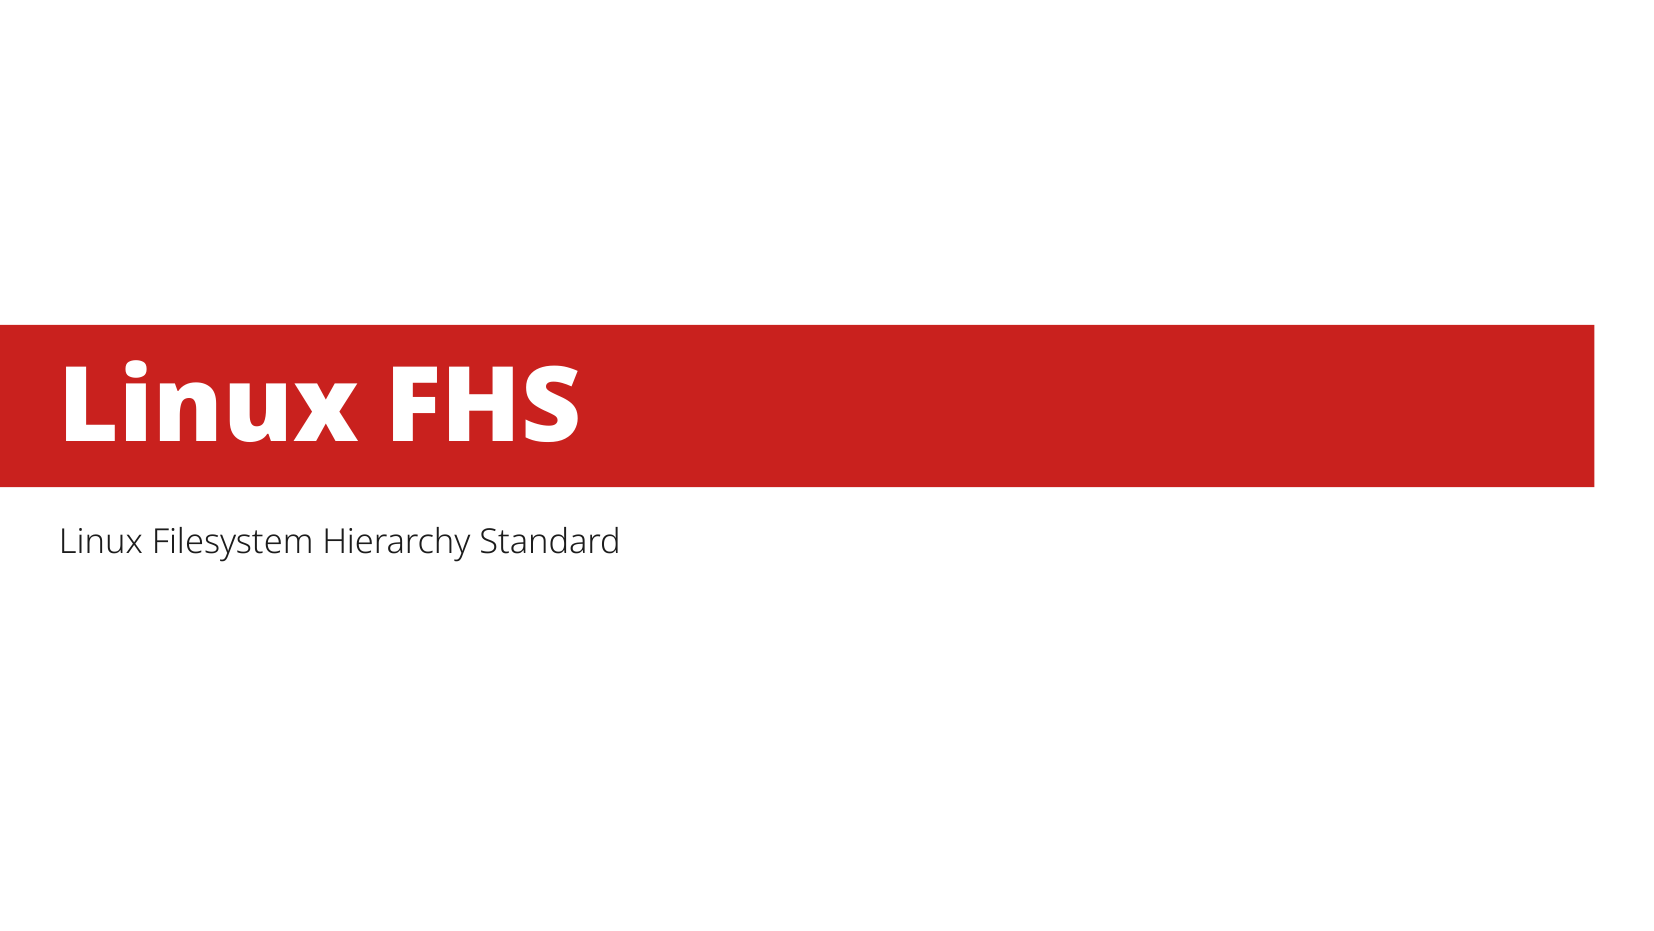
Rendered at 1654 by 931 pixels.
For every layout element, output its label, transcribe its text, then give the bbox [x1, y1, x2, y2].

subtitle Linux Filesystem Hierarchy Standard [59, 516, 1536, 827]
title Linux FHS [59, 354, 1565, 473]
